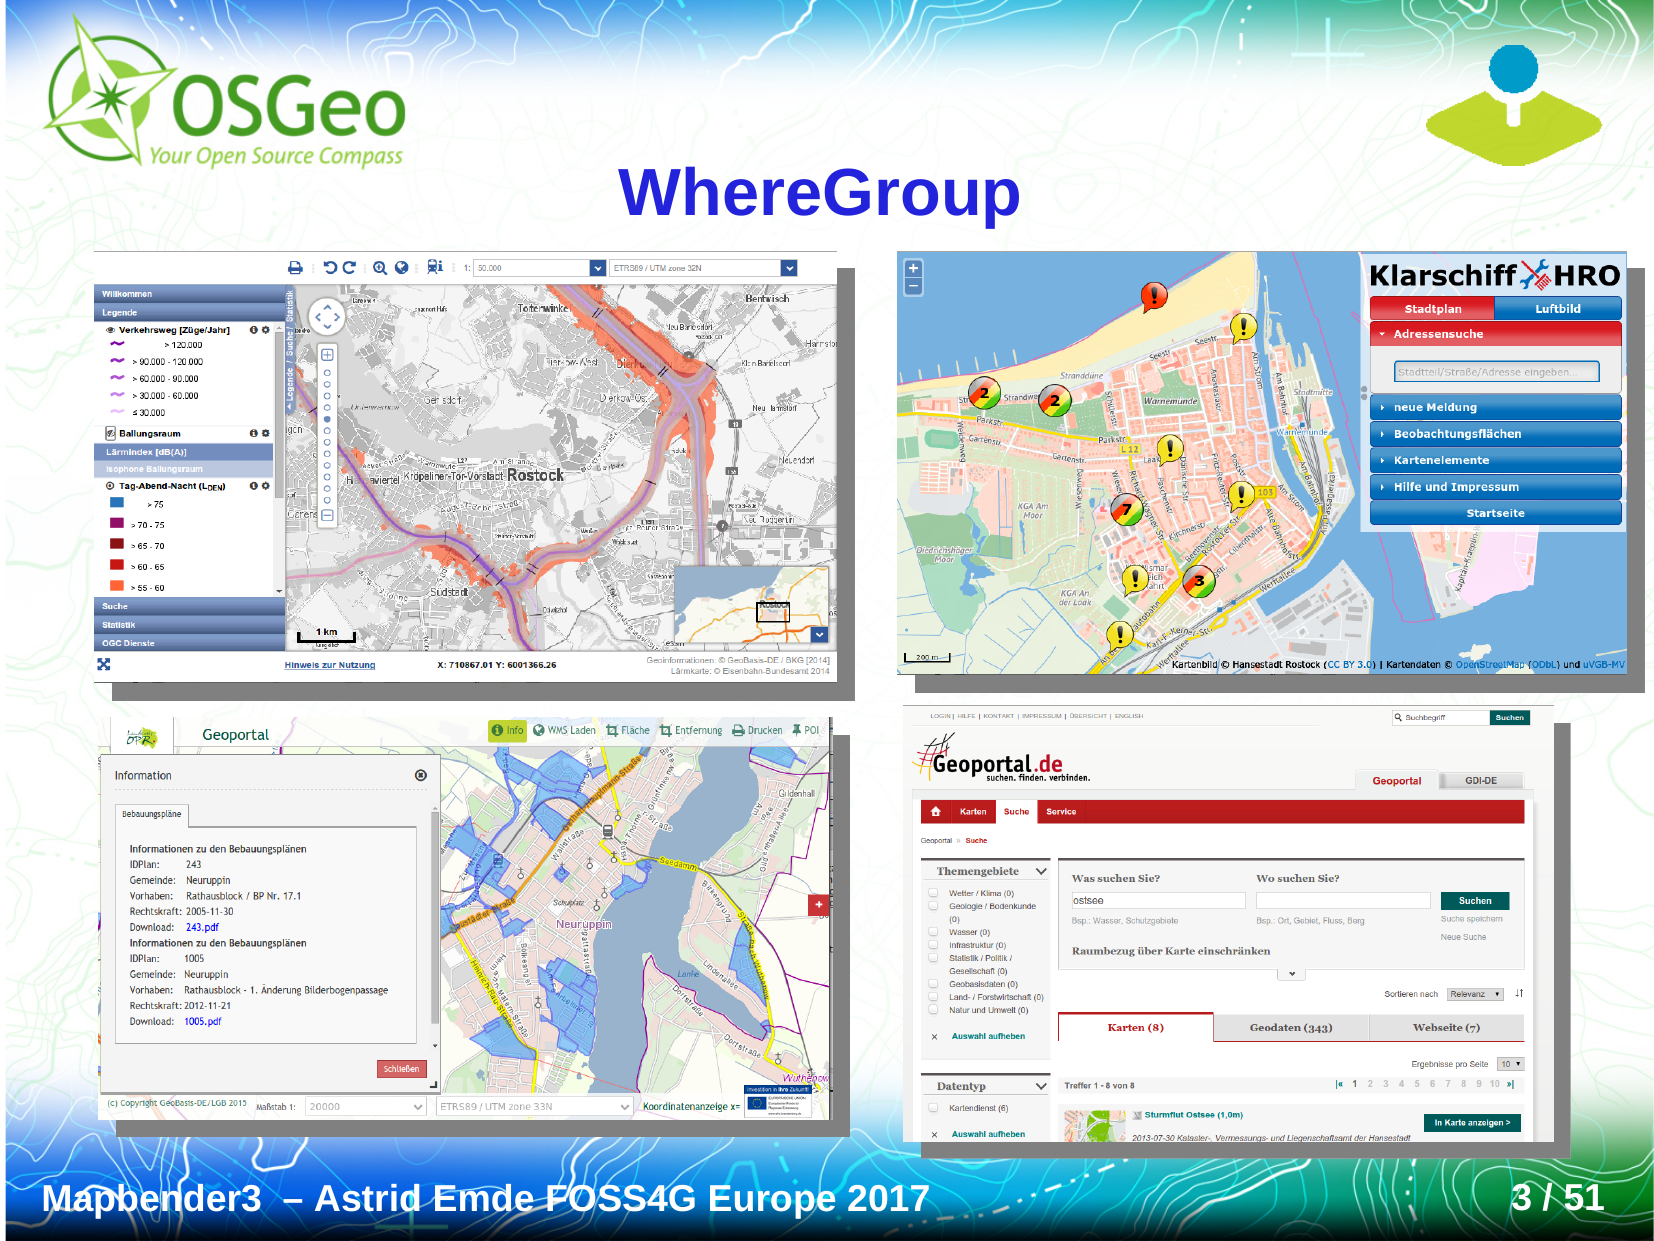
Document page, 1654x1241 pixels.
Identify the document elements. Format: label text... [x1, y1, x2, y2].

picture [5, 0, 1654, 1241]
title WhereGroup [76, 118, 1565, 266]
